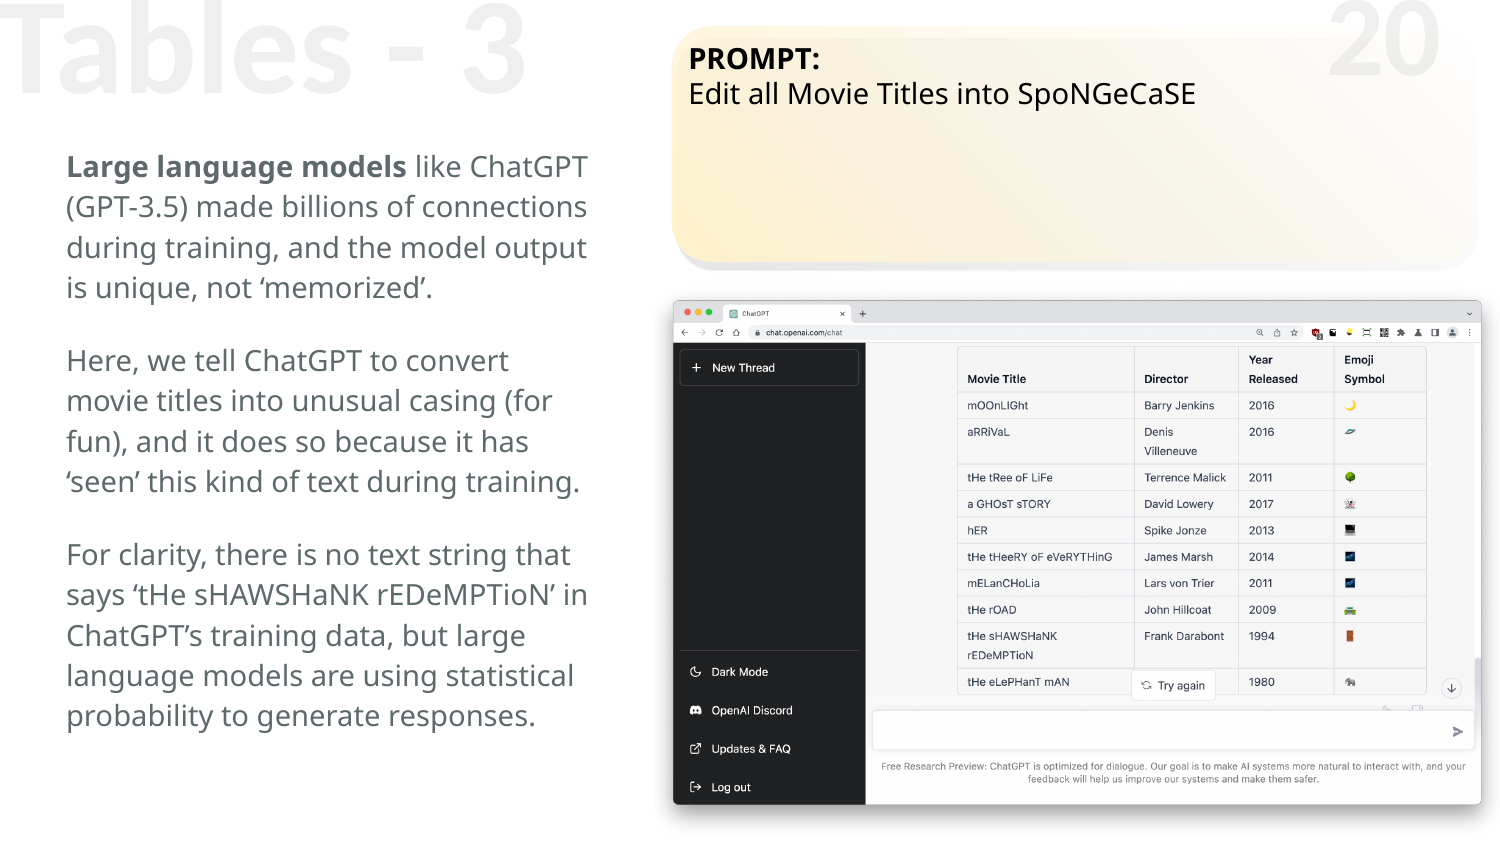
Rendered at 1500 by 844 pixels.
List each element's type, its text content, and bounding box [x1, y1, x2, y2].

title Tables - 3 [0, 0, 1435, 91]
subtitle Edit all Movie Titles into SpoNGeCaSE [673, 60, 1471, 251]
picture [654, 280, 1500, 844]
list Large language models like ChatGPT (GPT-3.5) made billions of connections during training, and the model output is unique, not ‘memorized’. Here, we tell ChatGPT to convert movie titles into unusual casing (for fun), and it does so because it has ‘seen’ this kind of text during training. For clarity, there is no text string that says ‘tHe sHAWSHaNK rEDeMPTioN’ in ChatGPT’s training data, but large language models are using statistical probability to generate responses. [51, 128, 615, 811]
